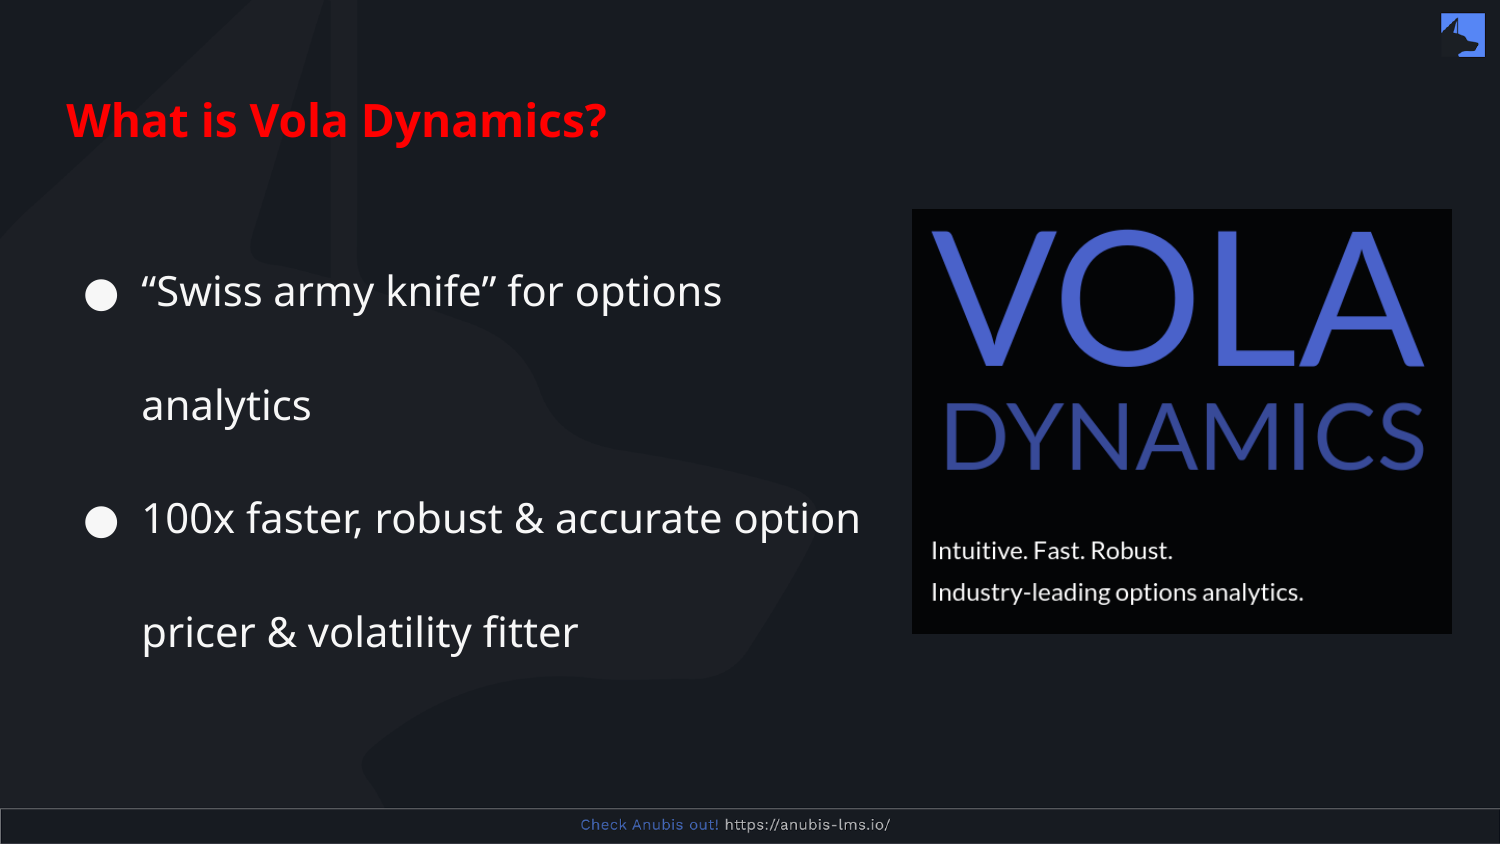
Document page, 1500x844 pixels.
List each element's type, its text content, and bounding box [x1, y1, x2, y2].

title What is Vola Dynamics? [51, 72, 1449, 167]
list “Swiss army knife” for options analytics 100x faster, robust & accurate option pricer & volatility fitter [51, 189, 913, 750]
picture [0, 0, 1500, 844]
